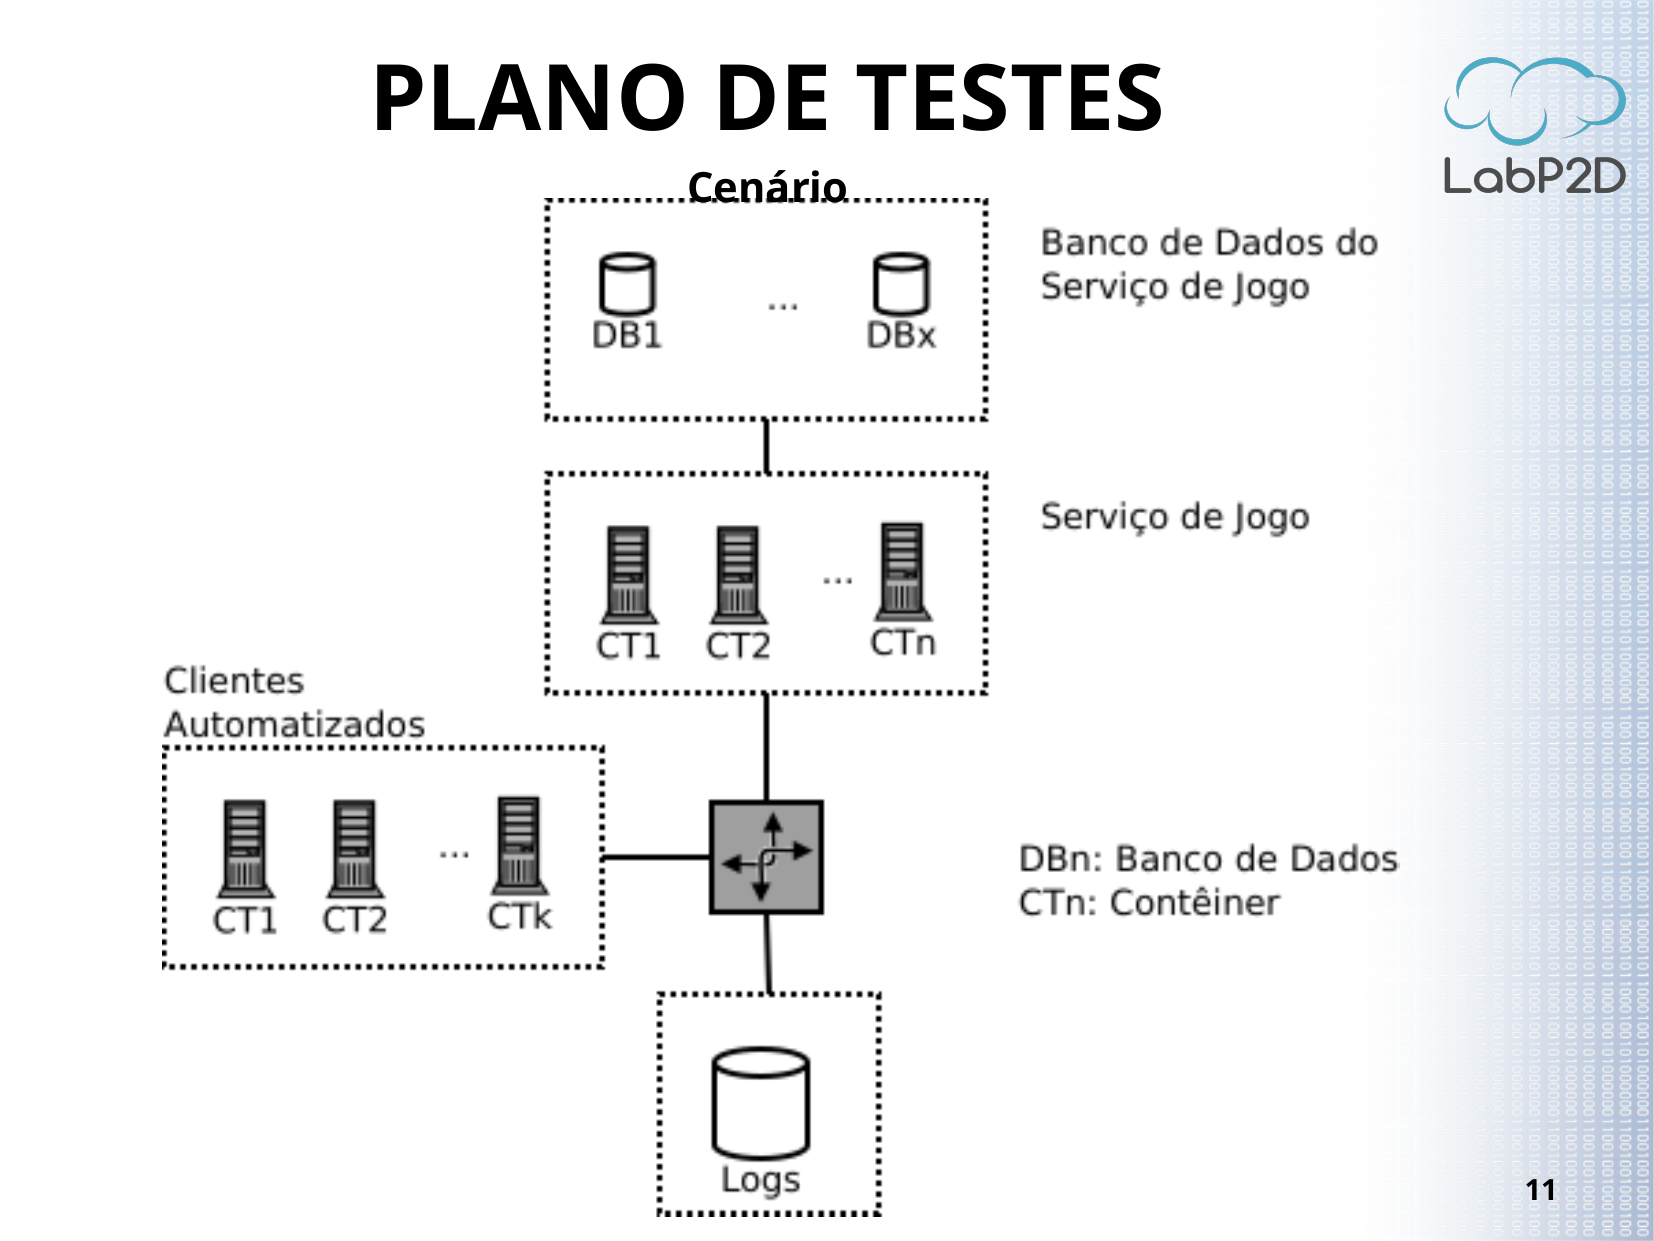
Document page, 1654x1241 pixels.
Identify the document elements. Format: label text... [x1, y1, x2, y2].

title PLANO DE TESTES Cenário [82, 19, 1453, 228]
picture [162, 1, 1654, 1240]
